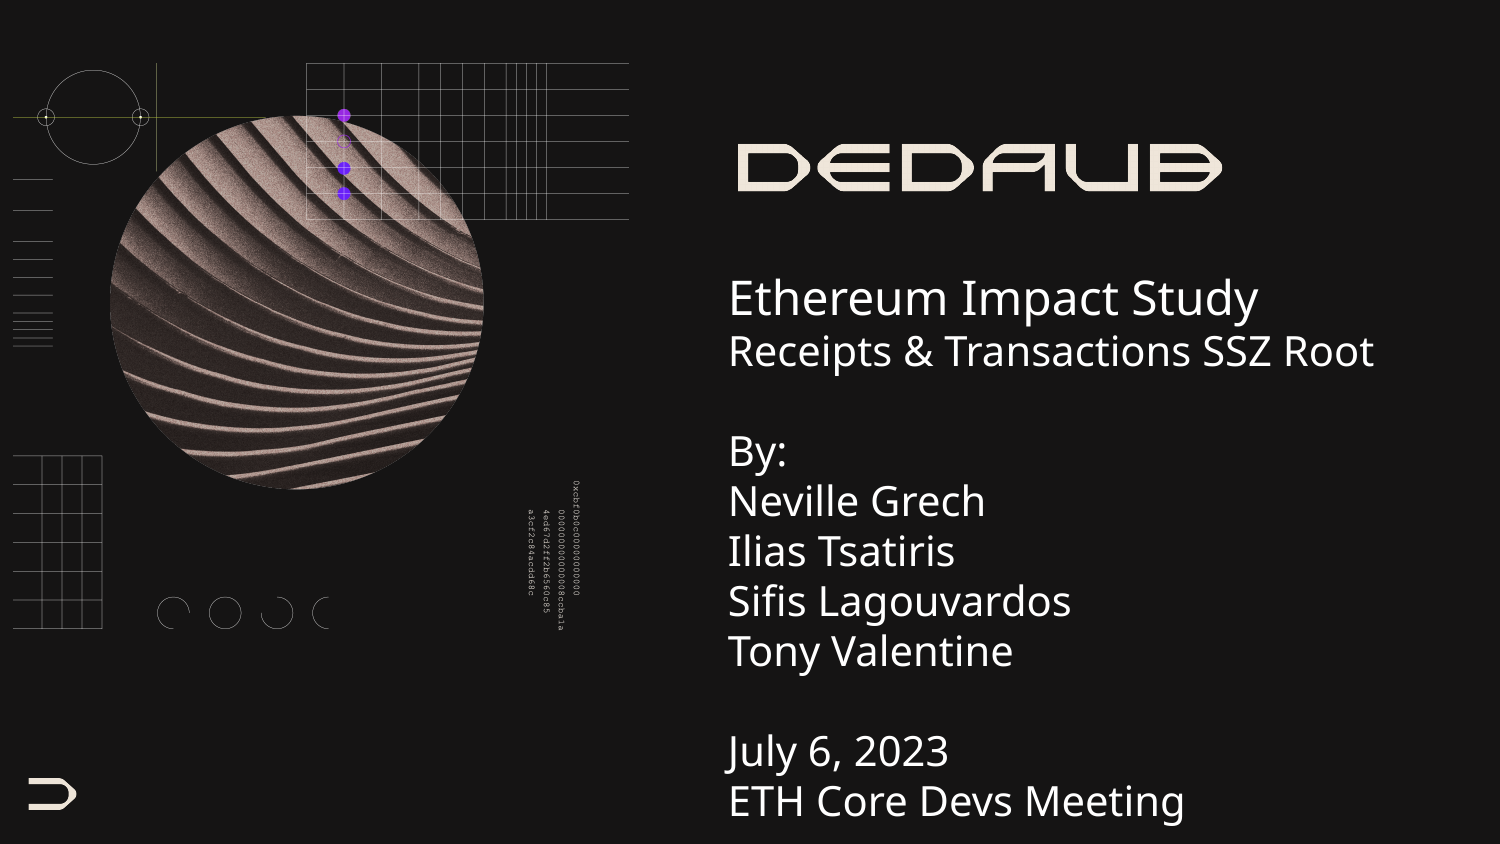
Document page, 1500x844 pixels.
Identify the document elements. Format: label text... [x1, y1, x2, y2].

picture [712, 17, 1248, 318]
subtitle Ethereum Impact Study Receipts & Transactions SSZ Root By: Neville Grech Ilias Tsatiris Sifis Lagouvardos Tony Valentine July 6, 2023 ETH Core Devs Meeting [712, 252, 1500, 376]
picture [20, 761, 85, 827]
picture [0, 13, 629, 679]
